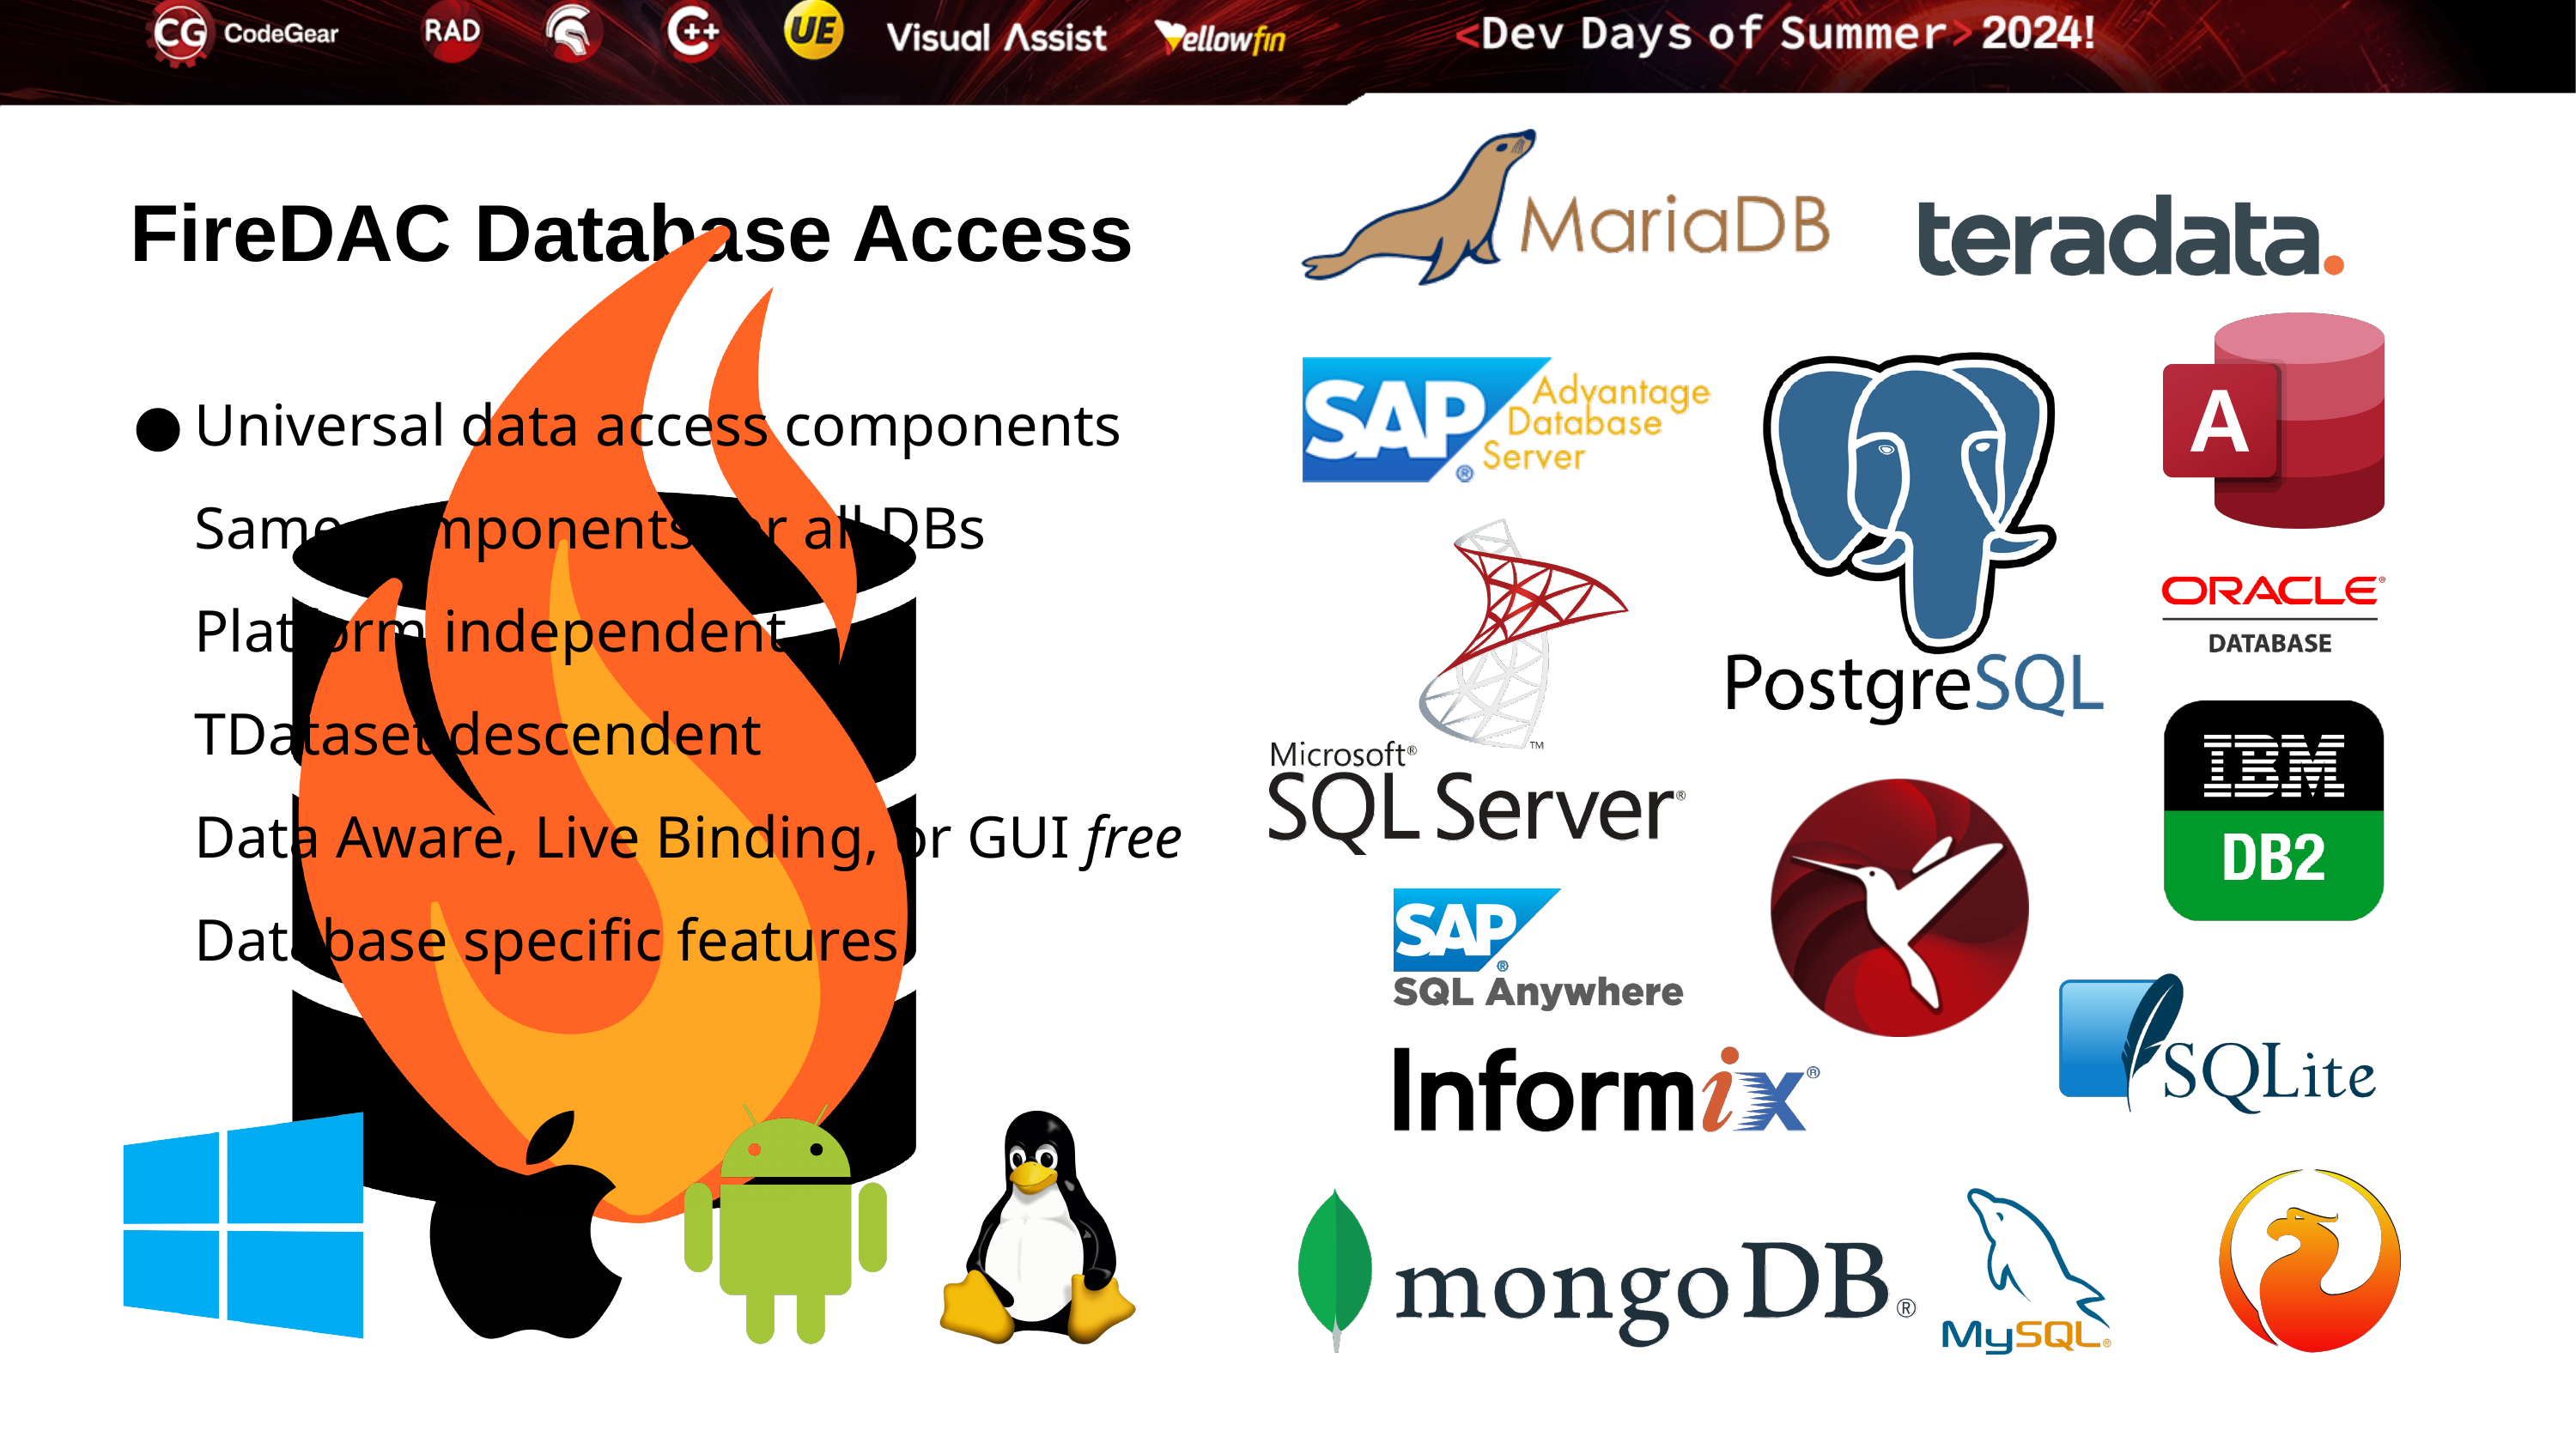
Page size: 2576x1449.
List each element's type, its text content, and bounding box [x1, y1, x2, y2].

picture [1367, 779, 2029, 1146]
picture [2050, 965, 2385, 1123]
picture [292, 225, 916, 332]
picture [1295, 1185, 1919, 1355]
picture [1942, 1185, 2111, 1355]
picture [1269, 518, 1686, 856]
title Universal data access components Same components for all DBs Platform independent TDataset descendent Data Aware, Live Binding, or GUI free Database specific features [117, 332, 1236, 995]
picture [1862, 158, 2403, 529]
title FireDAC Database Access [117, 142, 1270, 290]
picture [0, 0, 2576, 111]
picture [1394, 888, 1686, 1013]
picture [117, 995, 916, 1346]
picture [1303, 343, 2111, 726]
picture [2144, 549, 2403, 679]
picture [927, 1095, 1146, 1355]
picture [2215, 1167, 2403, 1355]
picture [2163, 700, 2385, 921]
picture [1295, 123, 1836, 292]
